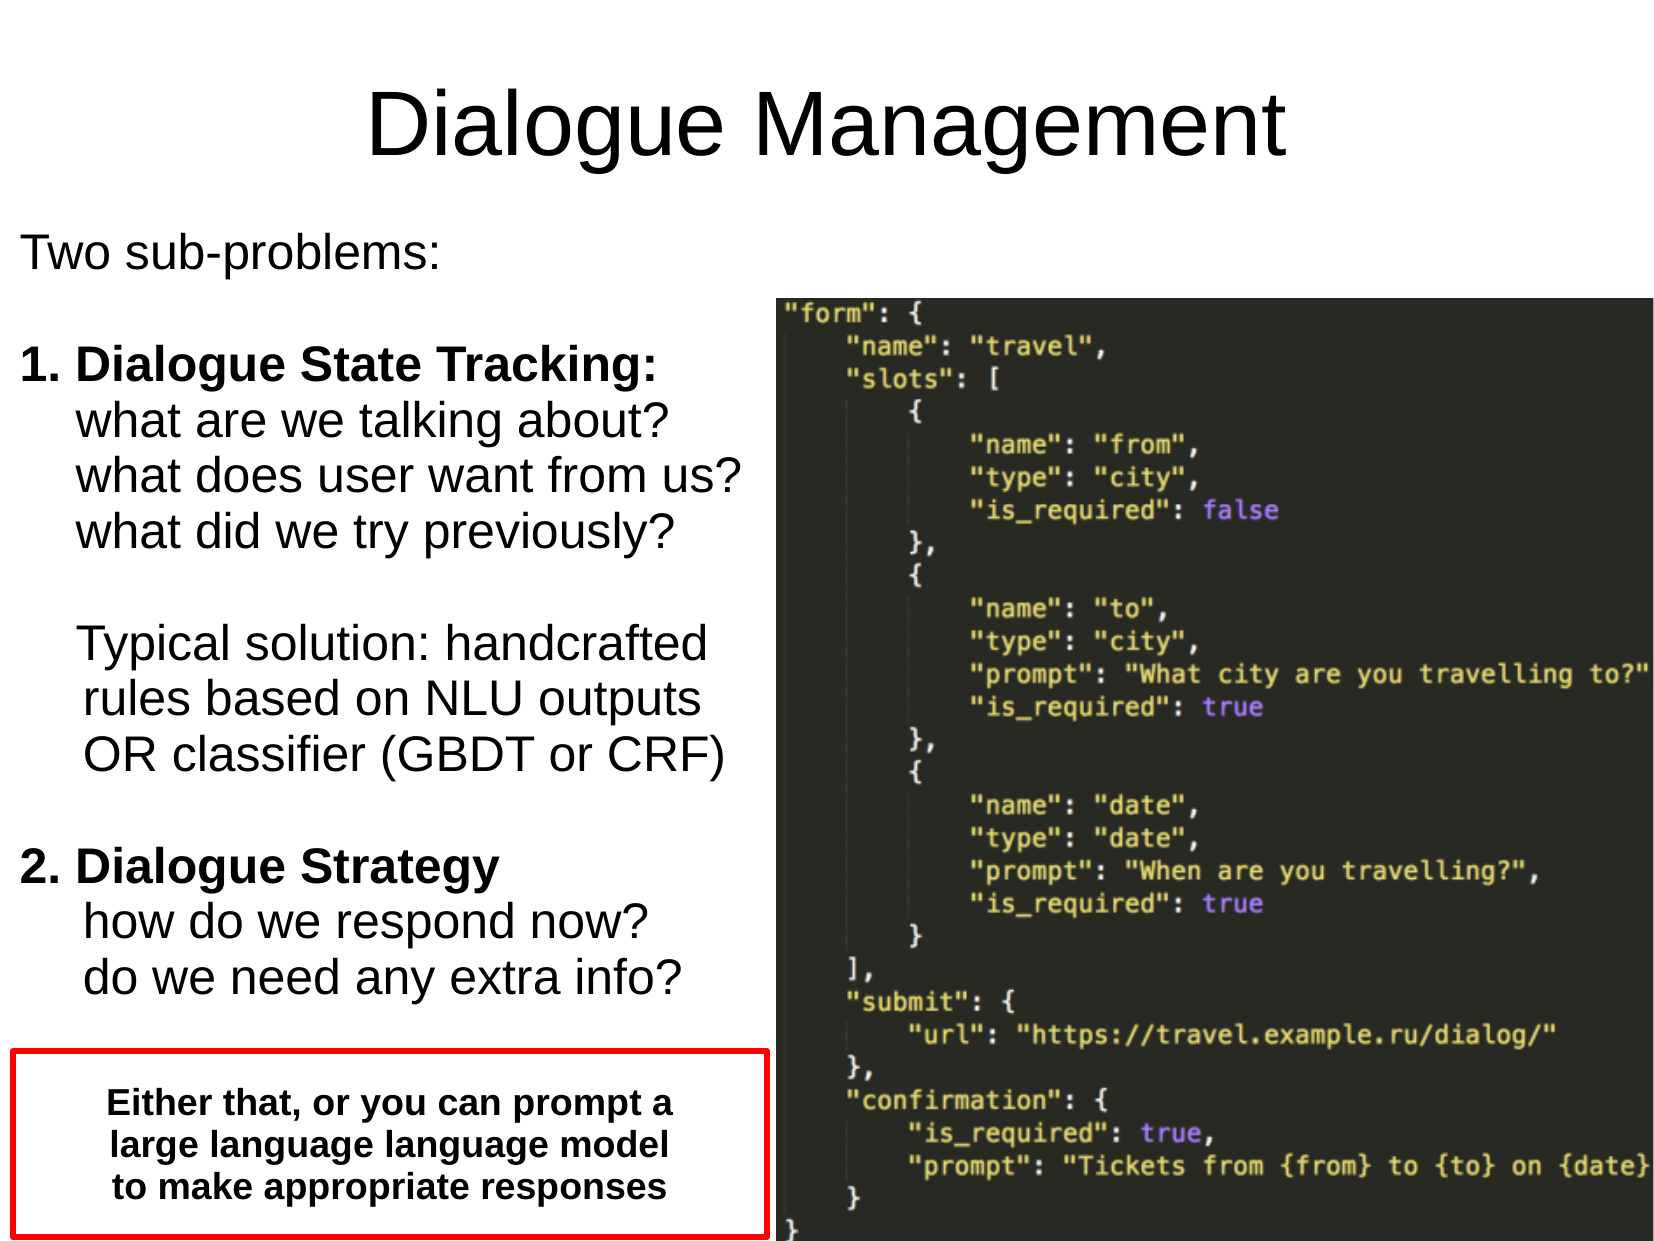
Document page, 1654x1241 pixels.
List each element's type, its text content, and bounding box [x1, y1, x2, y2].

text_box Either that, or you can prompt a large language language model to make appropriate responses [12, 1051, 767, 1237]
text_box Two sub-problems: 1. Dialogue State Tracking: what are we talking about? what does user want from us? what did we try previously? Typical solution: handcrafted rules based on NLU outputs OR classifier (GBDT or CRF) 2. Dialogue Strategy how do we respond now? do we need any extra info? Typical solution: handcrafted slots, choose one at random OR with reinforcement learning [0, 217, 793, 1241]
picture [776, 298, 1654, 1241]
title Dialogue Management [82, 19, 1571, 227]
